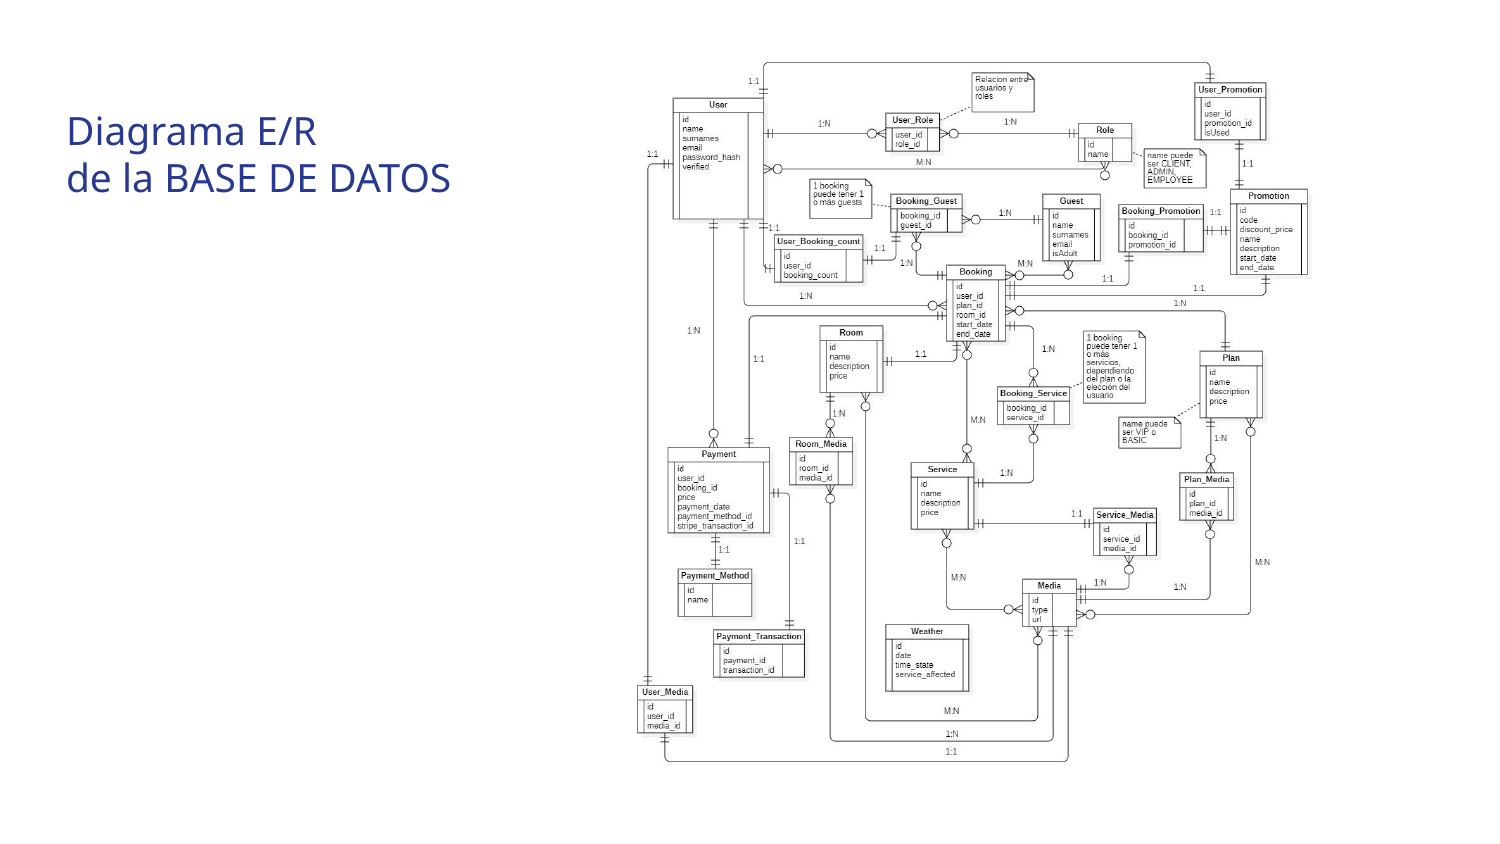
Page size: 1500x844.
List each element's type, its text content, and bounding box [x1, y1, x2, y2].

picture [631, 56, 1332, 788]
title Diagrama E/R de la BASE DE DATOS [51, 91, 576, 216]
